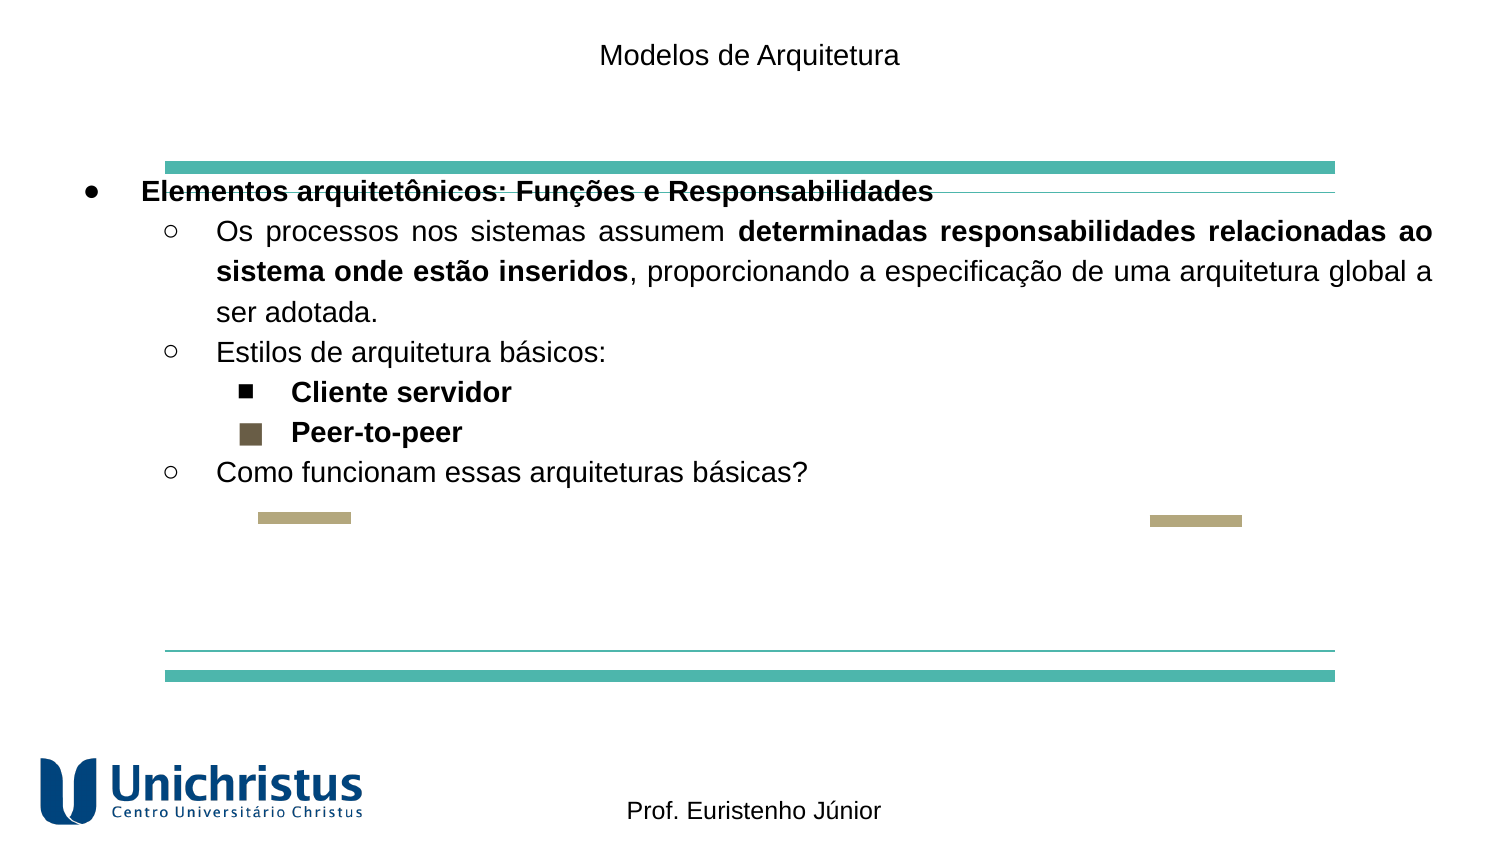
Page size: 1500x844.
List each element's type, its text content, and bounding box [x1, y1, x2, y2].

list Elementos arquitetônicos: Funções e Responsabilidades Os processos nos sistemas assumem determinadas responsabilidades relacionadas ao sistema onde estão inseridos, proporcionando a especificação de uma arquitetura global a ser adotada. Estilos de arquitetura básicos: Cliente servidor Peer-to-peer Como funcionam essas arquiteturas básicas? [51, 152, 1449, 750]
picture [35, 754, 367, 827]
title Modelos de Arquitetura [51, 20, 1449, 137]
